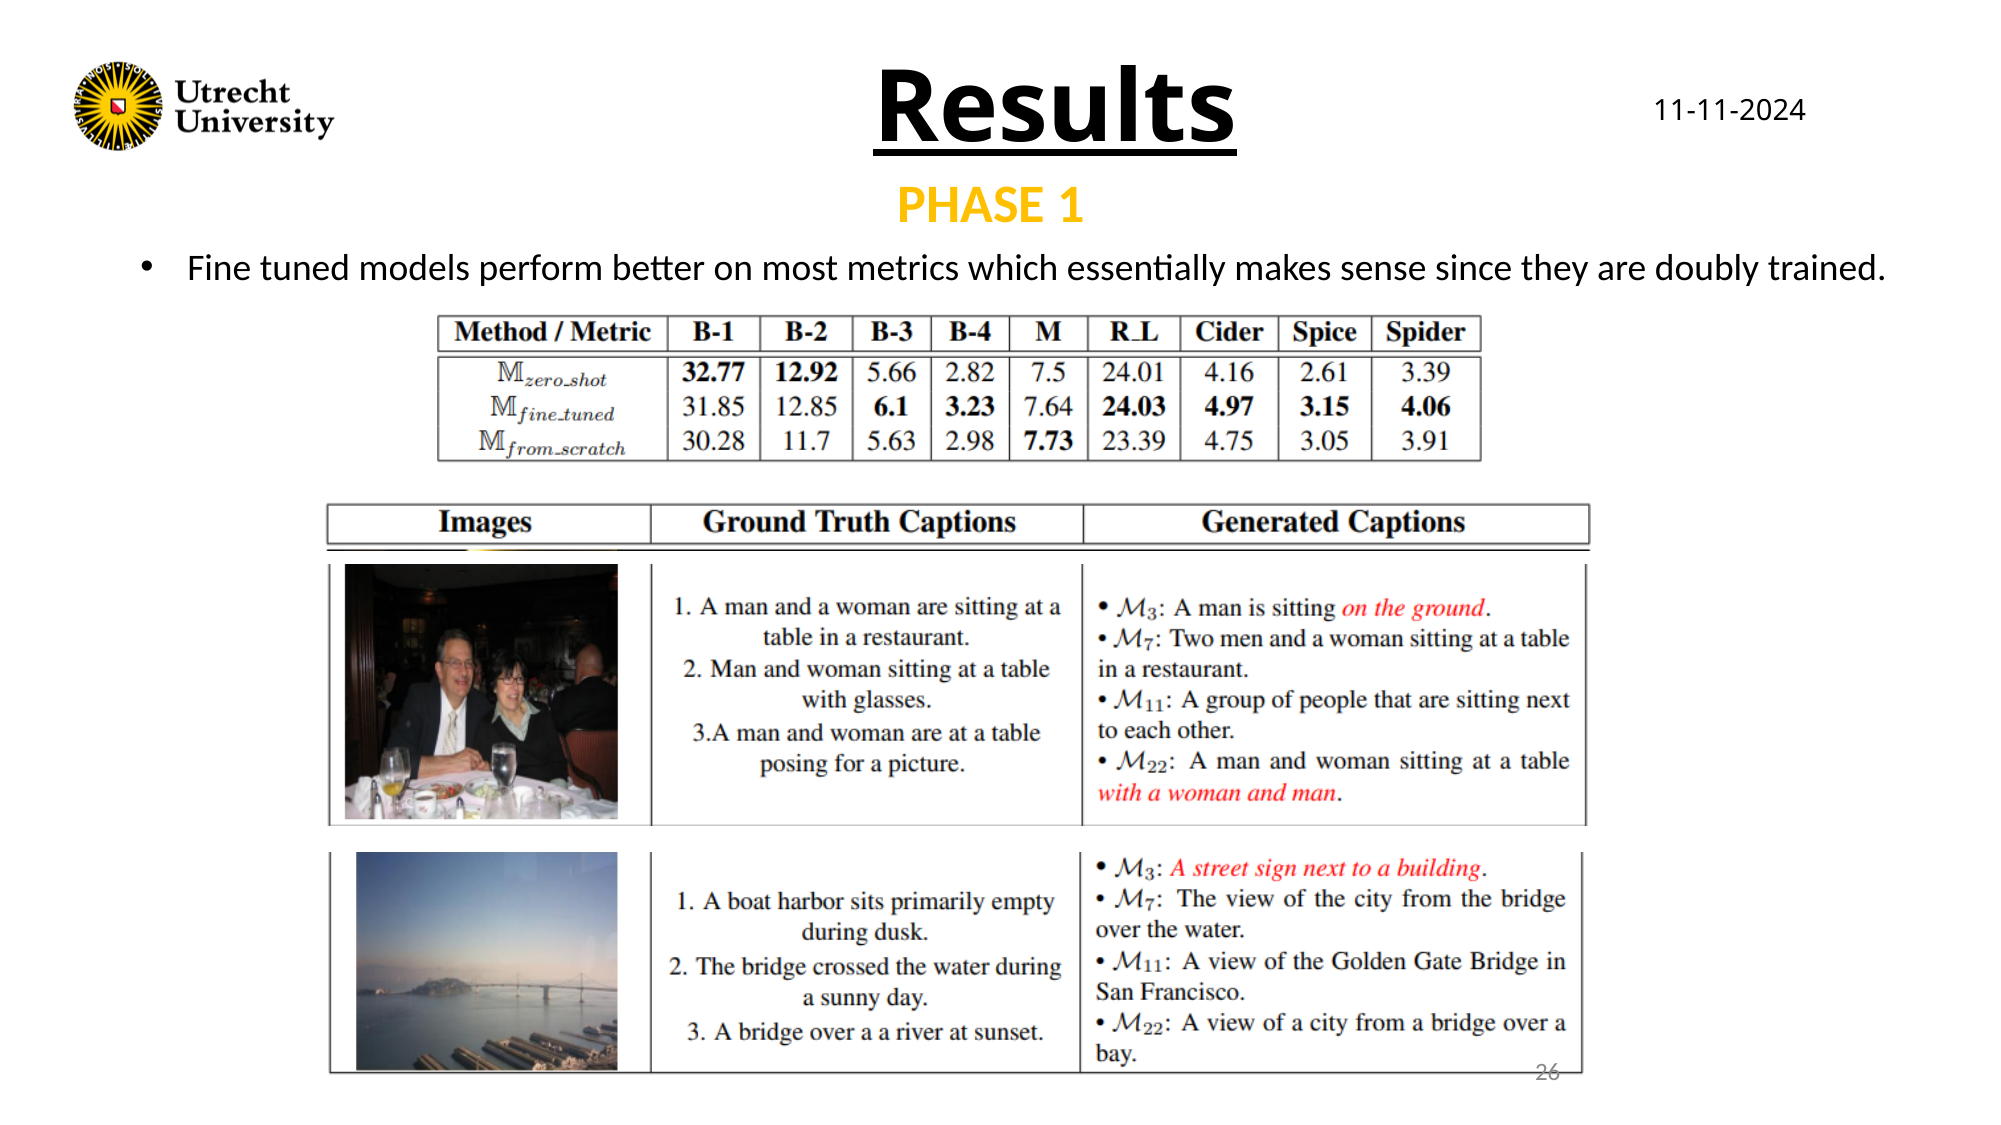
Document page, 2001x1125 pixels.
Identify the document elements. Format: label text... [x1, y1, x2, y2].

text_box Fine tuned models perform better on most metrics which essentially makes sense since they are doubly trained. [125, 235, 1971, 296]
picture [322, 852, 1597, 1076]
text_box PHASE 1 [882, 160, 1118, 242]
picture [316, 564, 1597, 826]
text_box 11-11-2024 [1638, 84, 1943, 120]
text_box [1519, 1040, 1971, 1101]
text_box Results [873, 41, 1128, 163]
picture [419, 304, 1494, 477]
picture [322, 495, 1591, 551]
